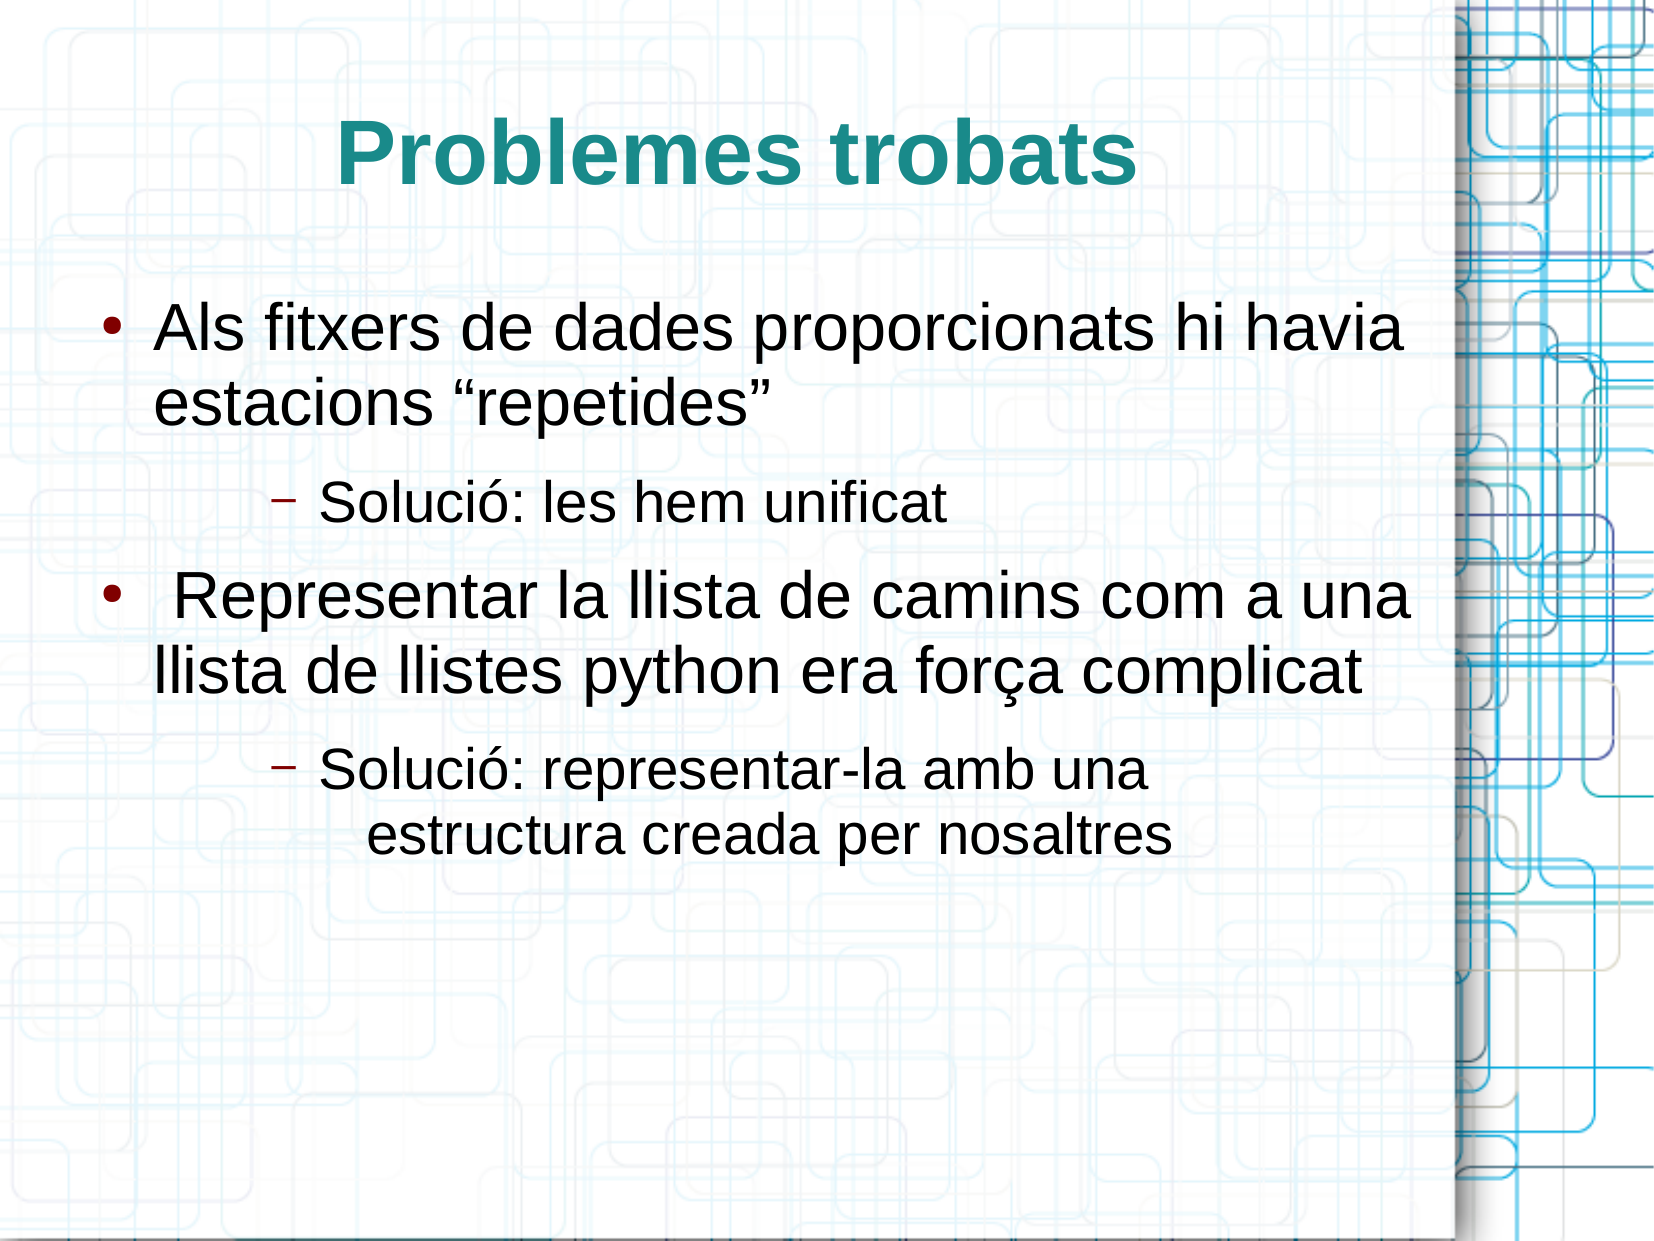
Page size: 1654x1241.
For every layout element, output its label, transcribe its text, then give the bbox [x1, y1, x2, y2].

list Als fitxers de dades proporcionats hi havia estacions “repetides” Solució: les hem unificat Representar la llista de camins com a una llista de llistes python era força complicat Solució: representar-la amb una estructura creada per nosaltres [82, 290, 1418, 1010]
picture [0, 0, 1654, 1241]
title Problemes trobats [59, 49, 1418, 257]
